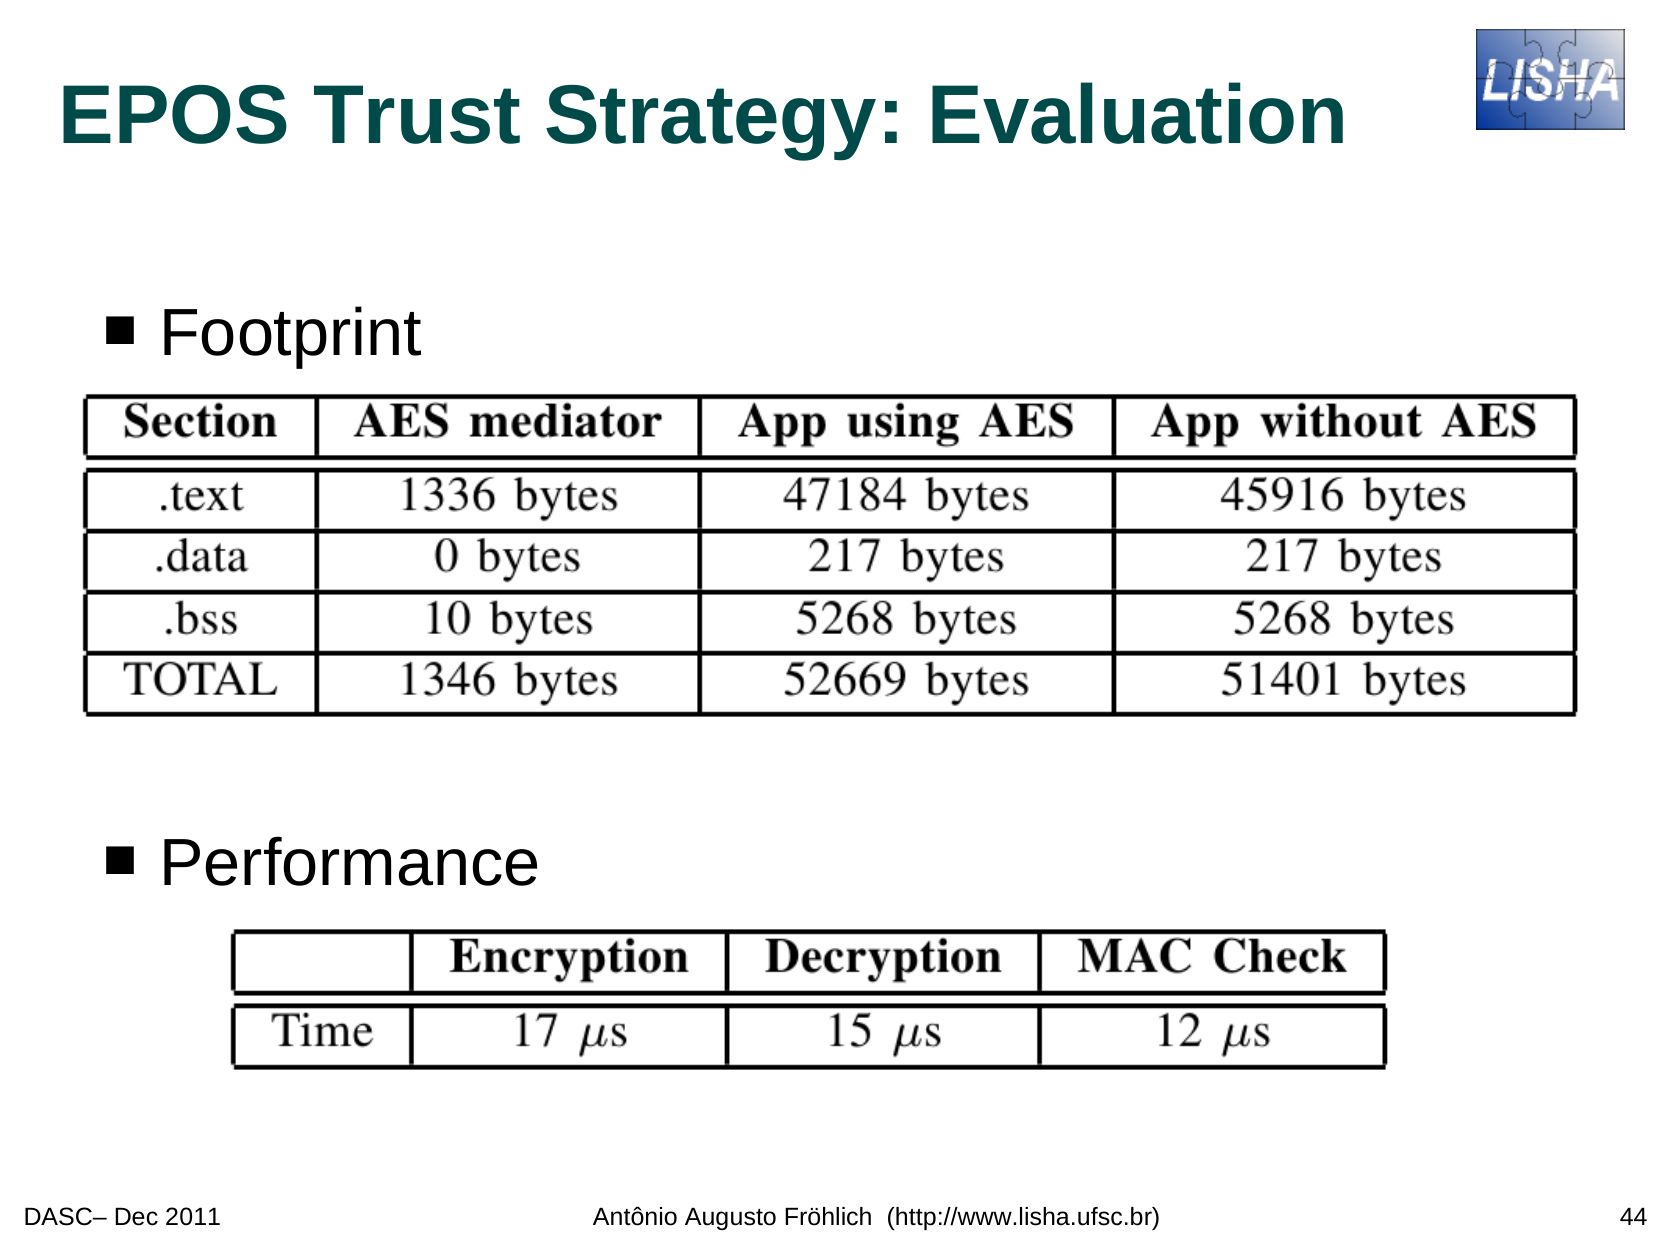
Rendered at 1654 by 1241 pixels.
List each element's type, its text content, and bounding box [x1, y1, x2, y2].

list Performance [59, 825, 1595, 1181]
list Footprint [59, 295, 1595, 718]
picture [1476, 29, 1625, 130]
title EPOS Trust Strategy: Evaluation [58, 11, 1463, 219]
picture [74, 382, 1587, 731]
picture [225, 917, 1400, 1081]
